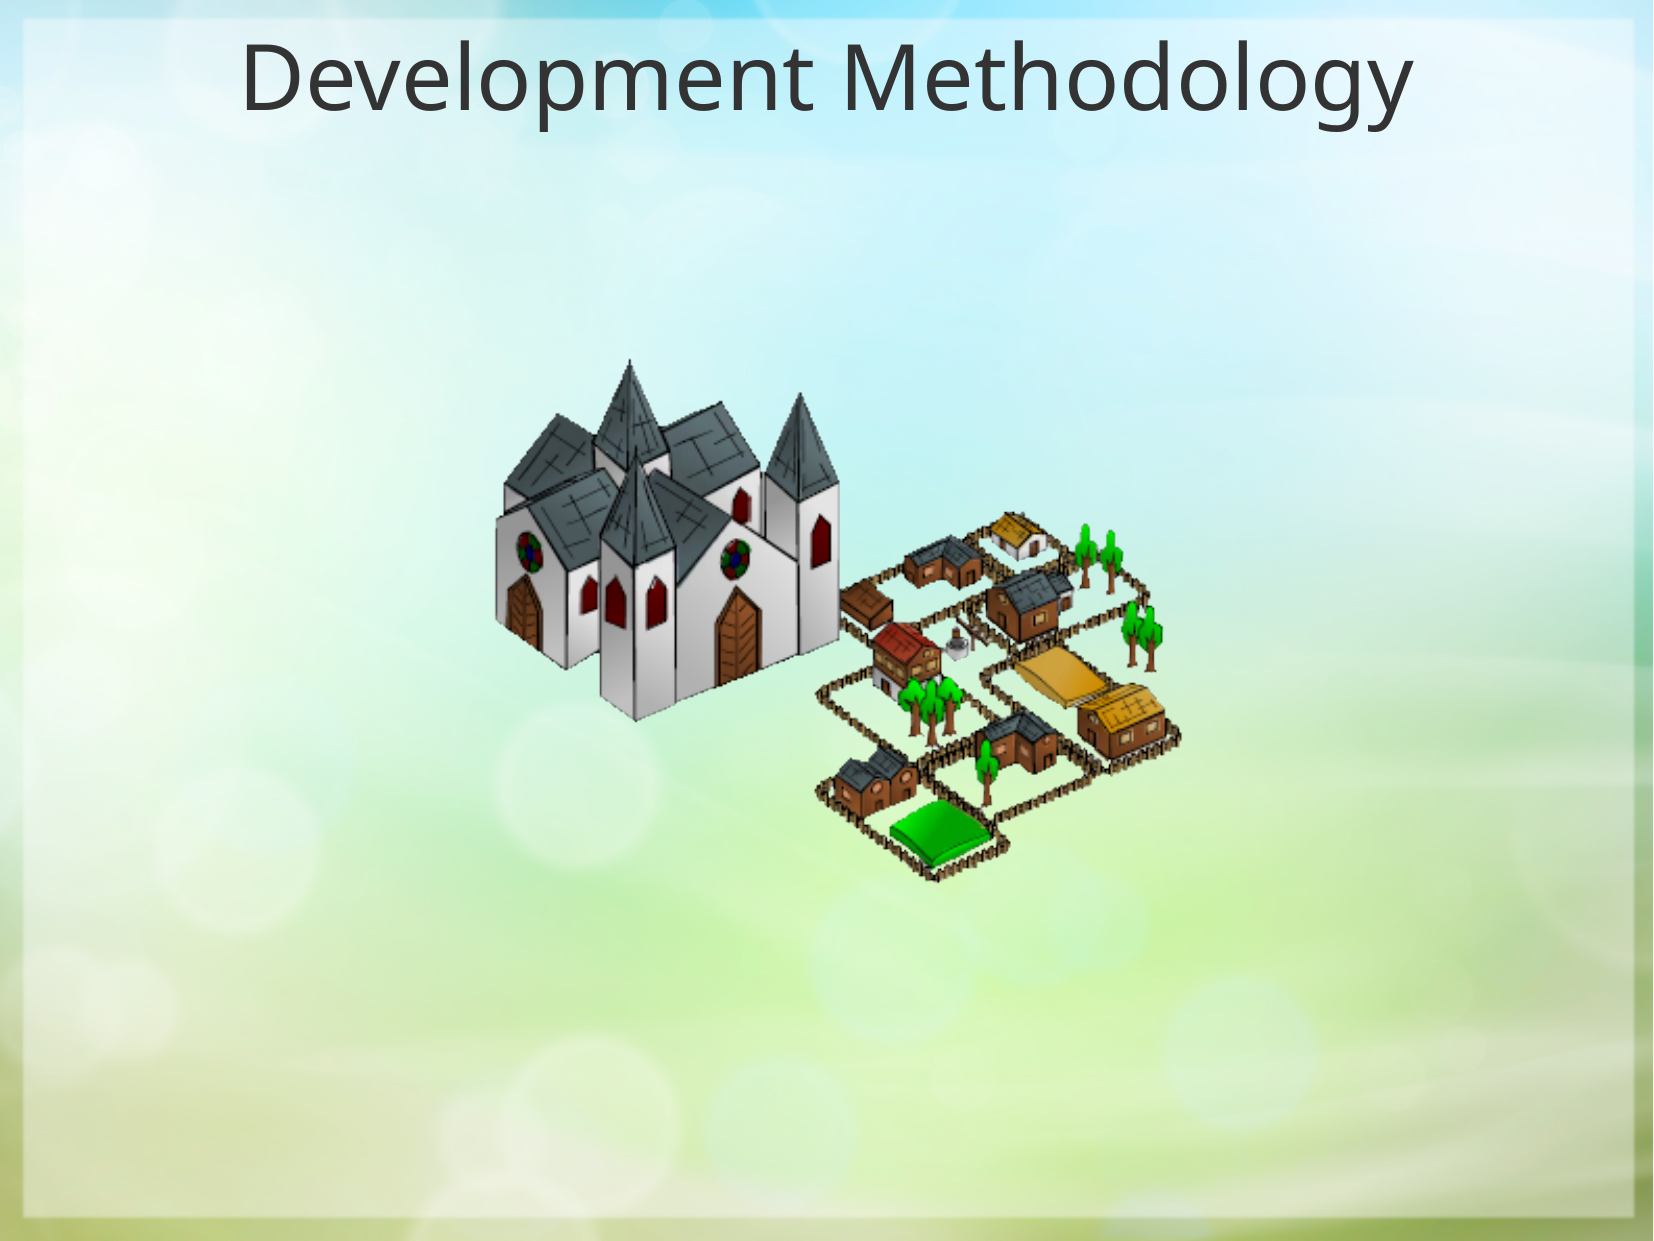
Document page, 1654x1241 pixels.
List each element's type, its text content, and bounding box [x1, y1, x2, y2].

title Development Methodology [82, 0, 1571, 151]
picture [0, 0, 1654, 1241]
